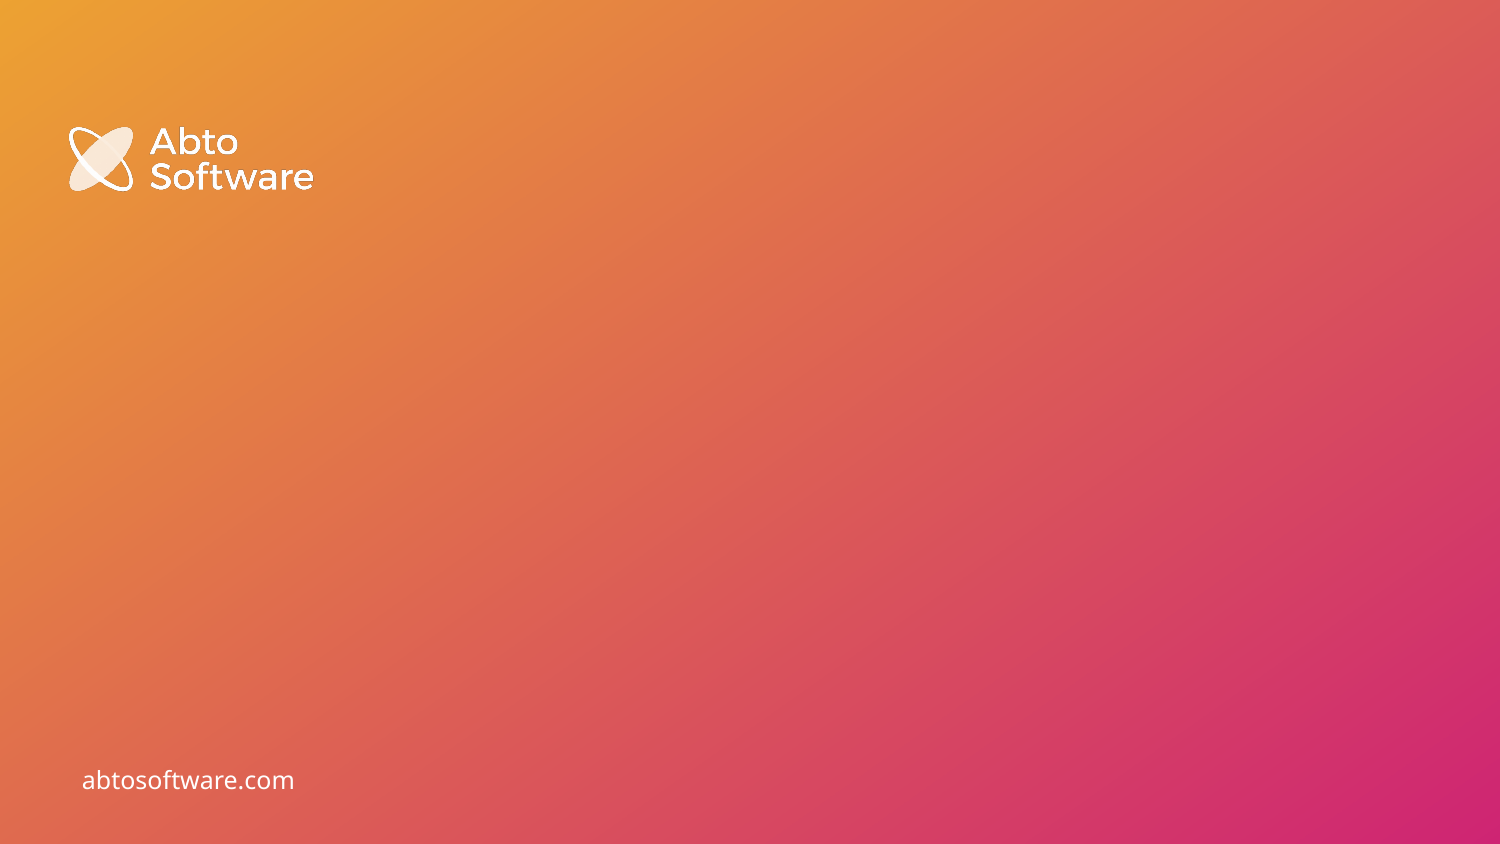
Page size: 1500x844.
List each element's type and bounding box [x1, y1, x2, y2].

title [51, 310, 1449, 524]
picture [0, 0, 1500, 844]
